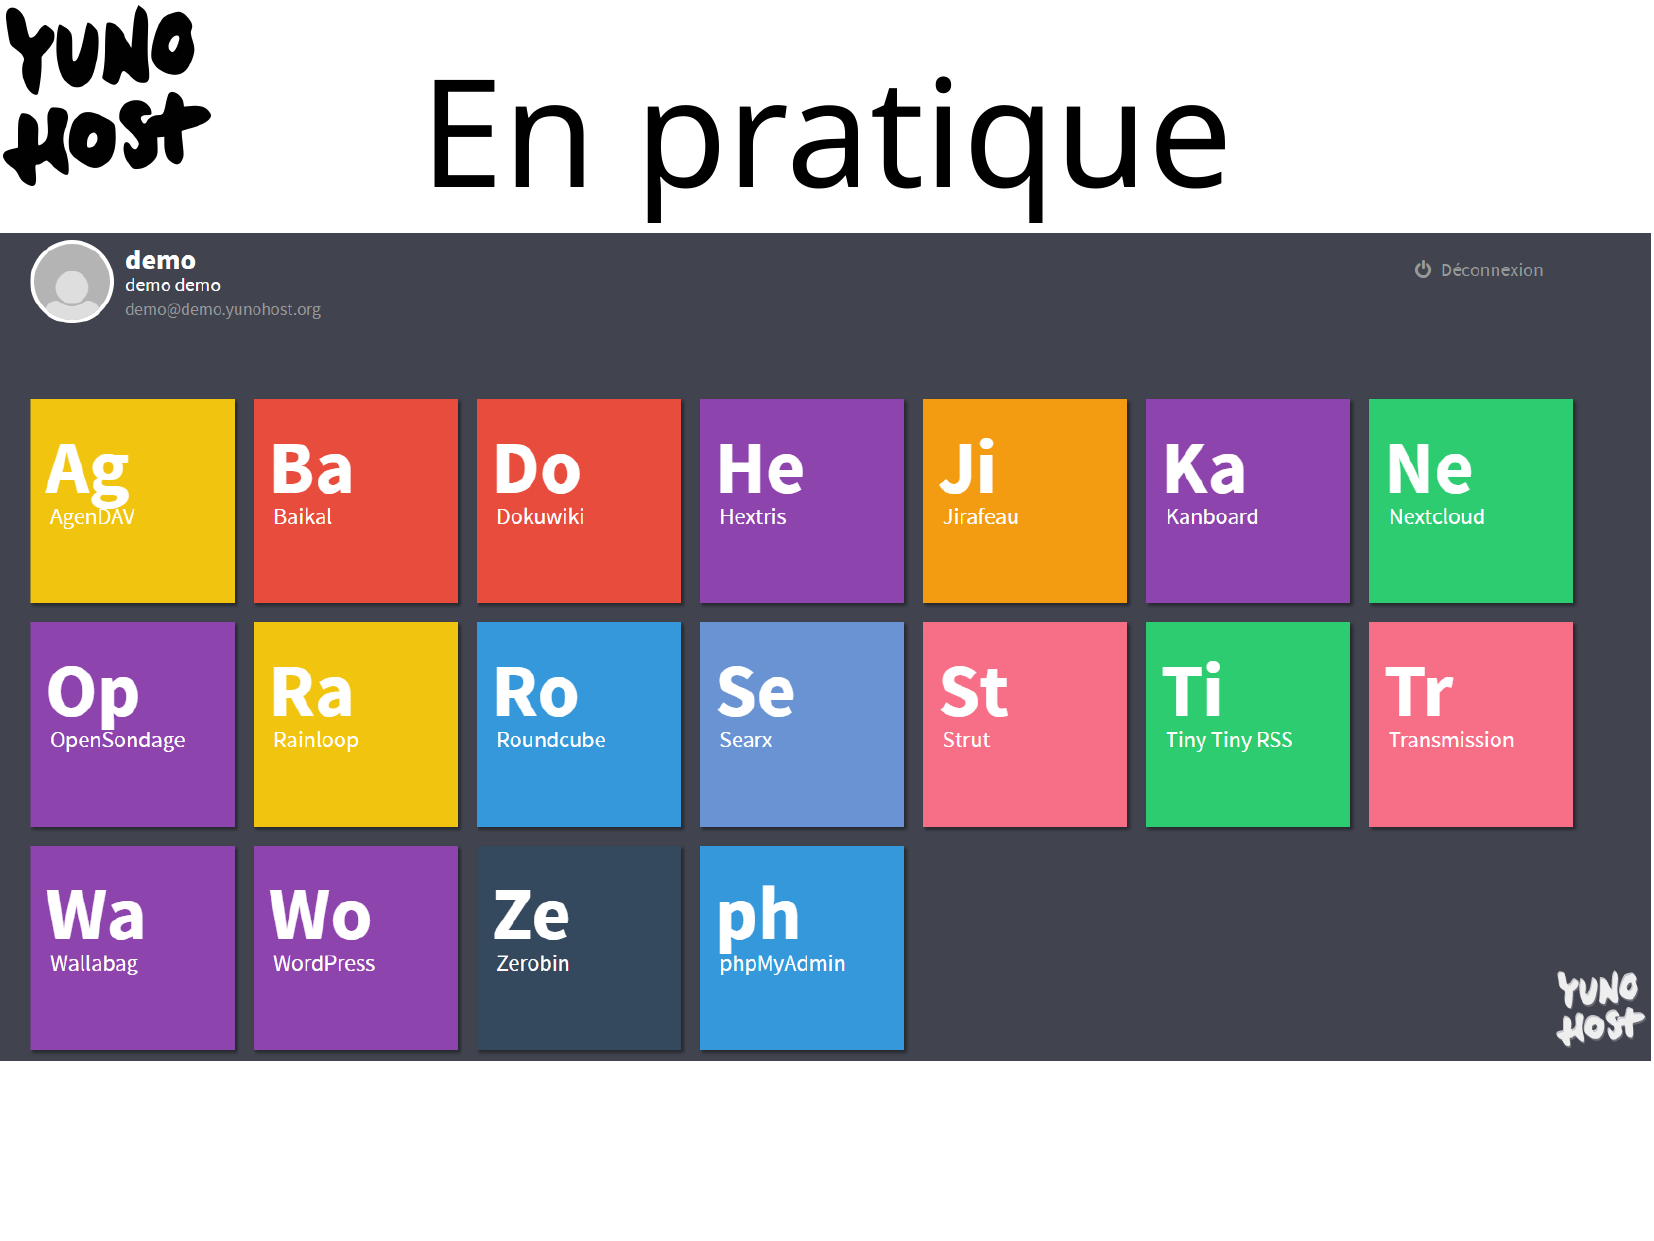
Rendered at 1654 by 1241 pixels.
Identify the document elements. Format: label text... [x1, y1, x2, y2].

title En pratique [82, 25, 1571, 233]
picture [0, 233, 1651, 1061]
picture [3, 5, 211, 186]
